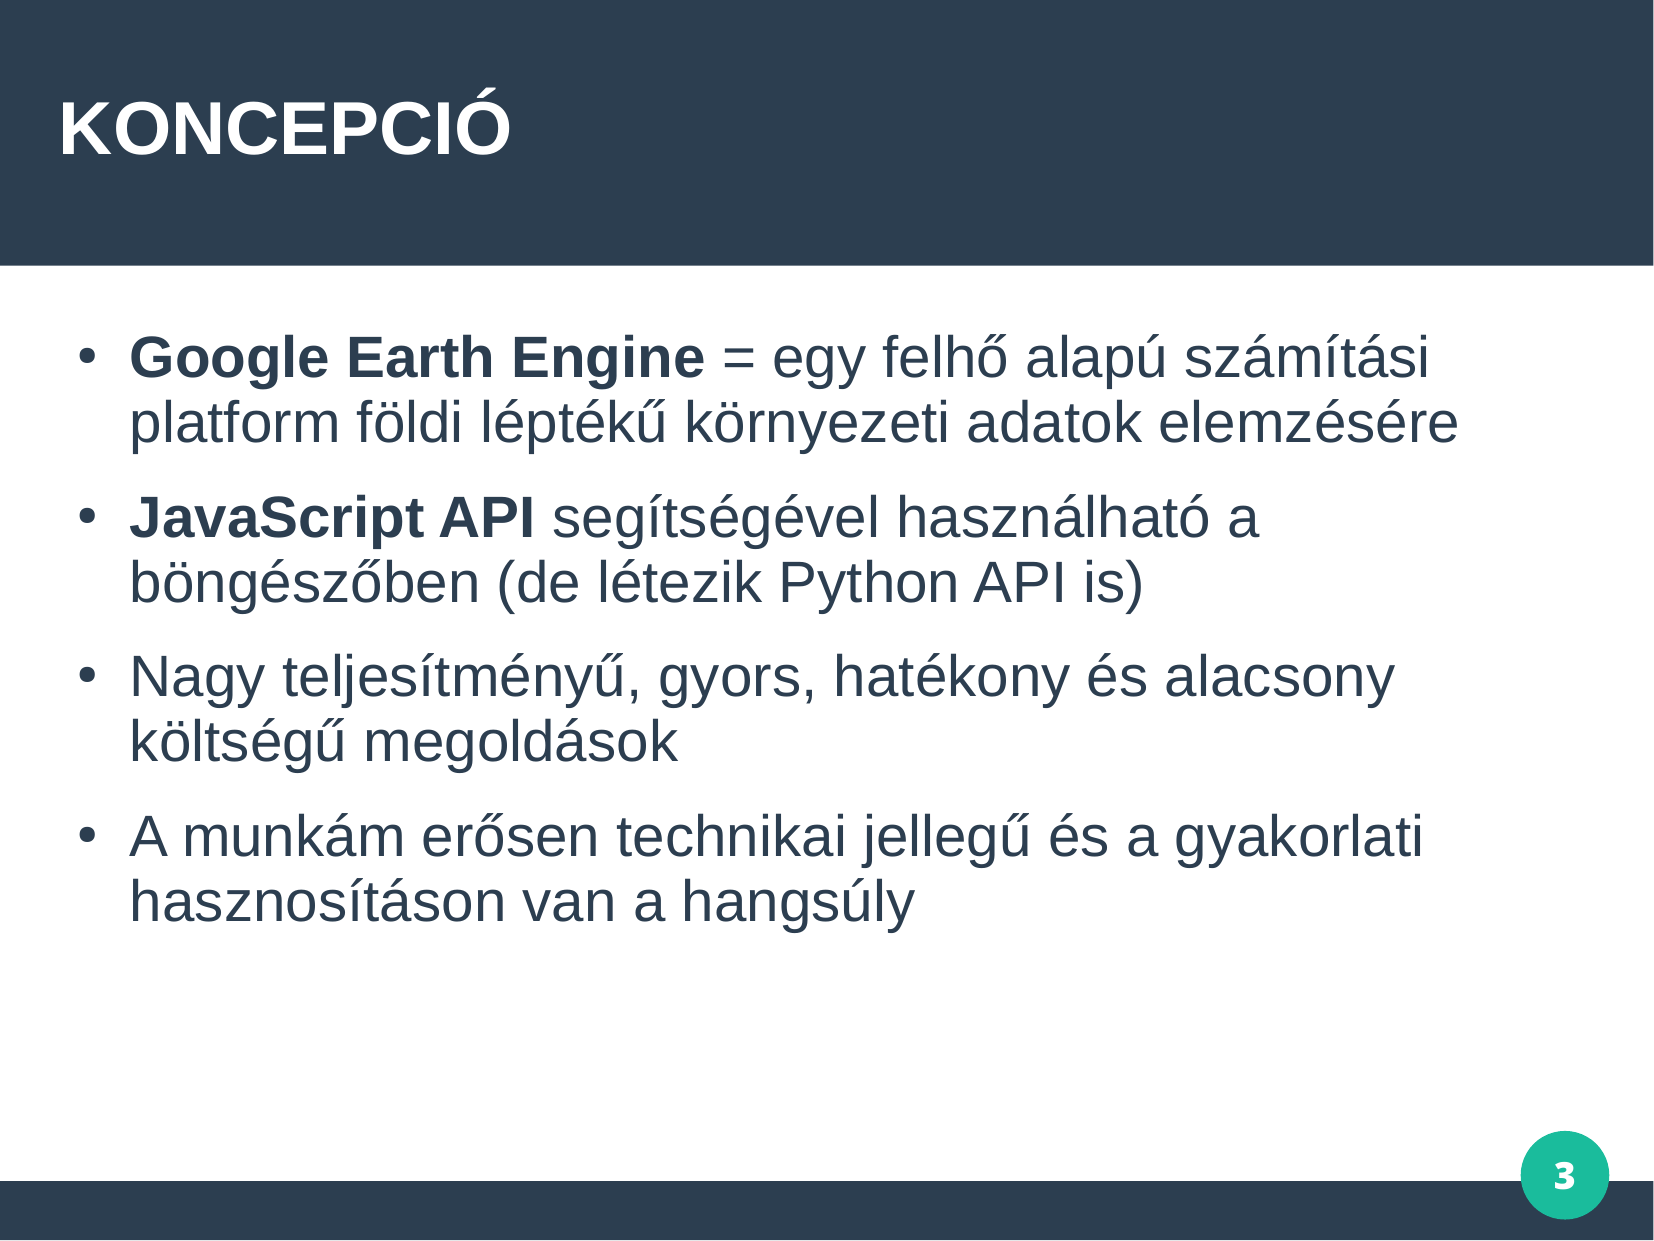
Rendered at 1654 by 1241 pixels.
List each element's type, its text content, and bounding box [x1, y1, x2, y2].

list Google Earth Engine = egy felhő alapú számítási platform földi léptékű környezeti adatok elemzésére JavaScript API segítségével használható a böngészőben (de létezik Python API is) Nagy teljesítményű, gyors, hatékony és alacsony költségű megoldások A munkám erősen technikai jellegű és a gyakorlati hasznosításon van a hangsúly [59, 324, 1595, 1152]
title KONCEPCIÓ [59, 49, 1595, 207]
